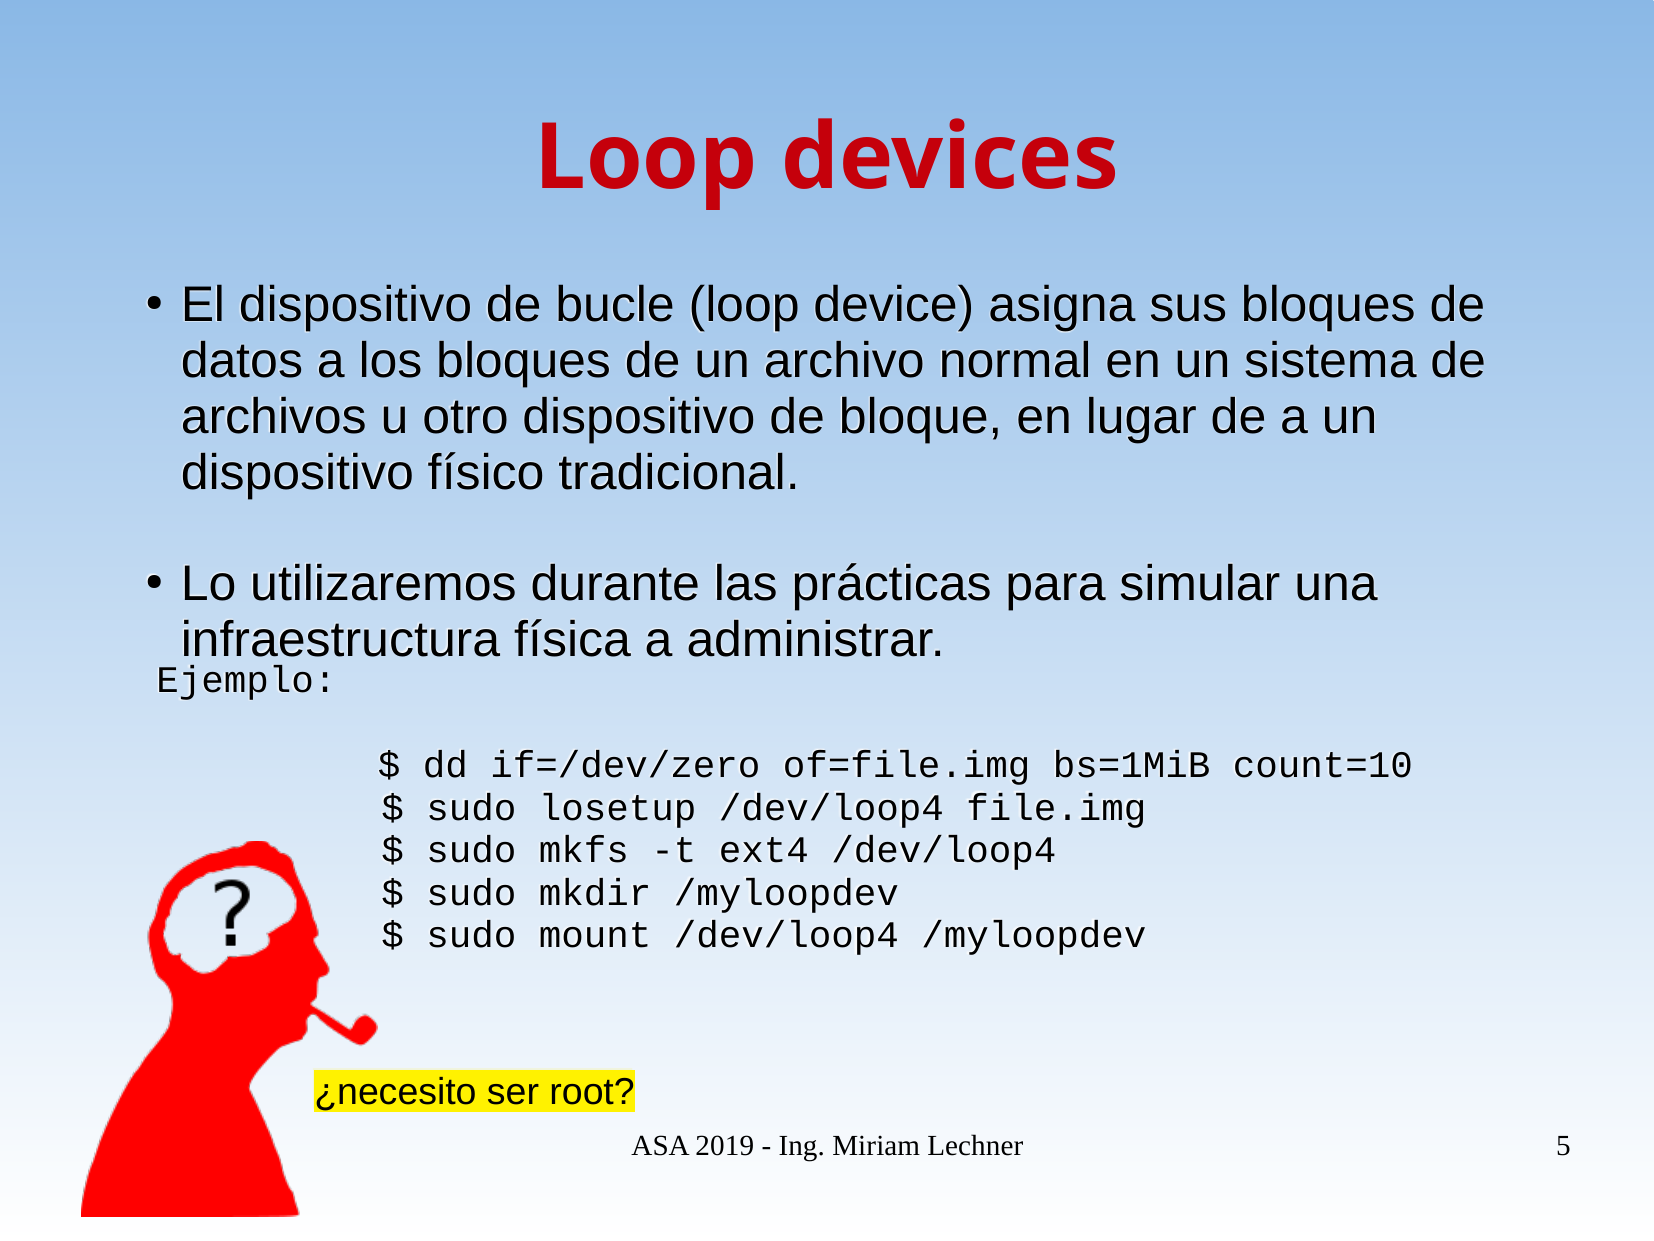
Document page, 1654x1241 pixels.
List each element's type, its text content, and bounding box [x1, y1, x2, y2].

text_box Ejemplo: $ dd if=/dev/zero of=file.img bs=1MiB count=10 $ sudo losetup /dev/loop4 file.img $ sudo mkfs -t ext4 /dev/loop4 $ sudo mkdir /myloopdev $ sudo mount /dev/loop4 /myloopdev [141, 654, 1512, 939]
picture [81, 841, 378, 1217]
text_box El dispositivo de bucle (loop device) asigna sus bloques de datos a los bloques de un archivo normal en un sistema de archivos u otro dispositivo de bloque, en lugar de a un dispositivo físico tradicional. Lo utilizaremos durante las prácticas para simular una infraestructura física a administrar. [130, 269, 1516, 614]
title Loop devices [82, 49, 1571, 257]
text_box ¿necesito ser root? [378, 1062, 650, 1114]
